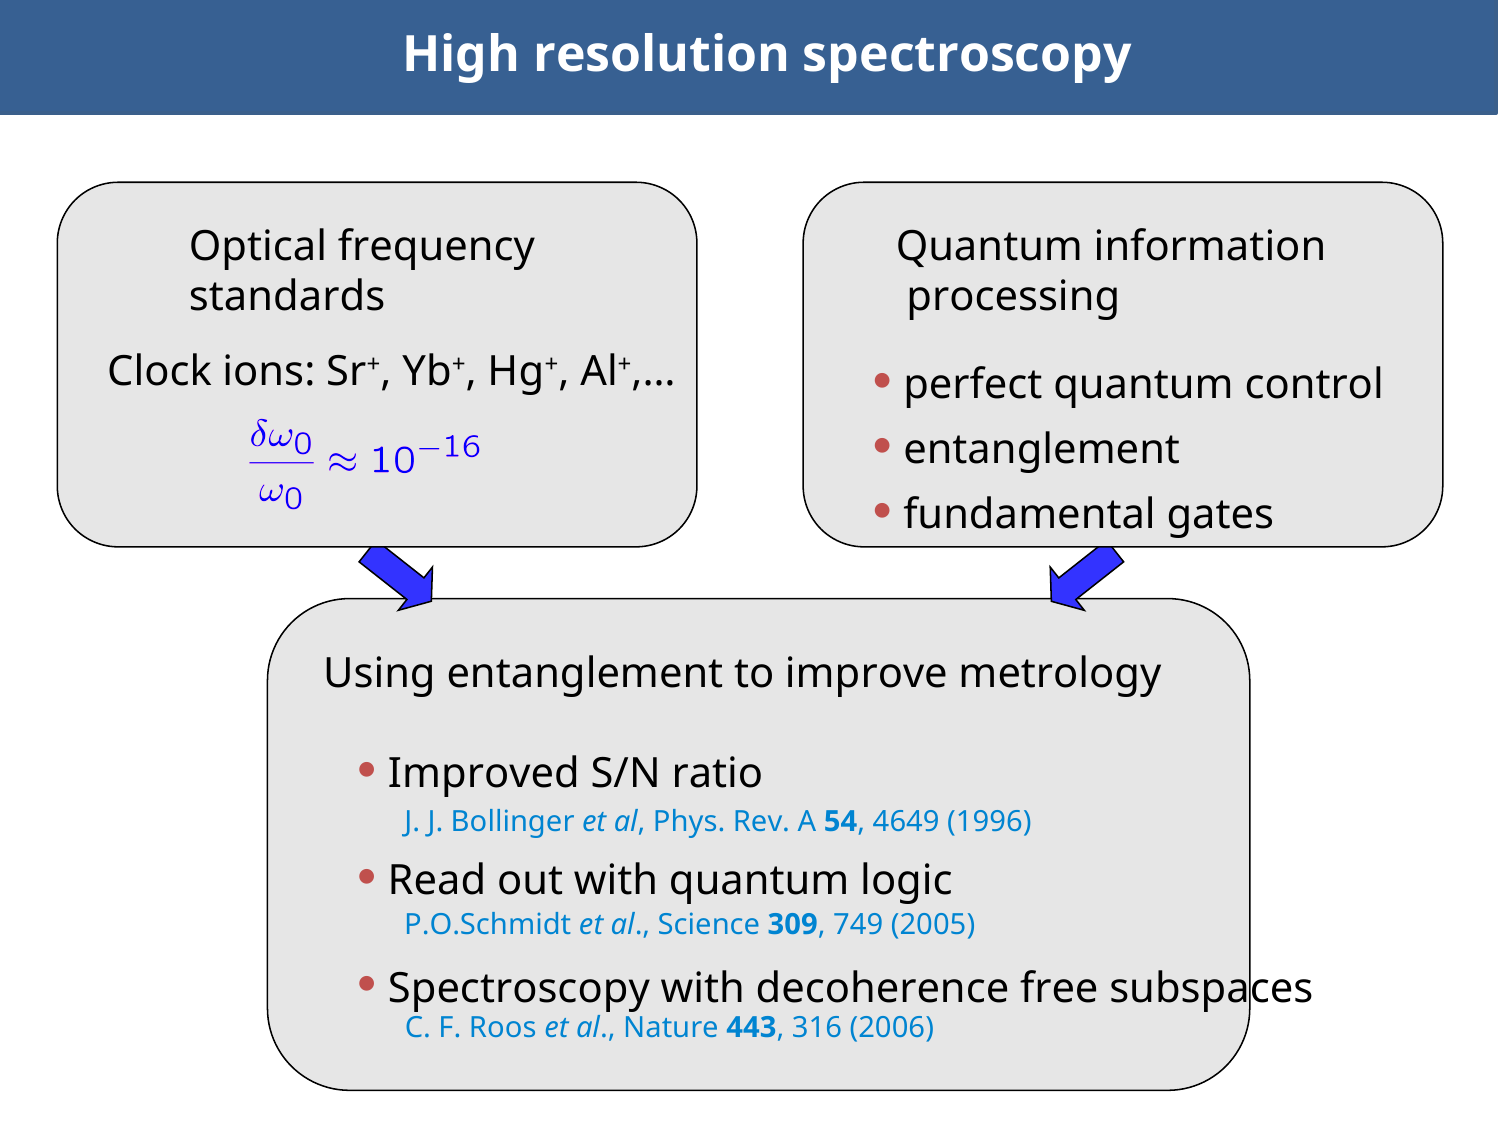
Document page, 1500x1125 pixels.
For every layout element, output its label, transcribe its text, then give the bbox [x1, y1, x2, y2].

text_box Quantum information processing [880, 211, 1342, 334]
picture [249, 418, 480, 510]
text_box Clock ions: Sr+, Yb+, Hg+, Al+,… [92, 335, 691, 402]
text_box P.O.Schmidt et al., Science 309, 749 (2005) [389, 897, 991, 949]
text_box Optical frequency standards [174, 211, 550, 327]
text_box perfect quantum control entanglement fundamental gates [857, 334, 1399, 545]
text_box Spectroscopy with decoherence free subspaces [341, 952, 1329, 1019]
text_box High resolution spectroscopy [387, 14, 1148, 90]
text_box J. J. Bollinger et al, Phys. Rev. A 54, 4649 (1996) [389, 794, 1047, 845]
text_box C. F. Roos et al., Nature 443, 316 (2006) [322, 1000, 957, 1052]
text_box Read out with quantum logic [341, 845, 968, 911]
text_box Improved S/N ratio [341, 738, 779, 804]
text_box Using entanglement to improve metrology [308, 638, 1177, 754]
text_box [57, 182, 1443, 1091]
